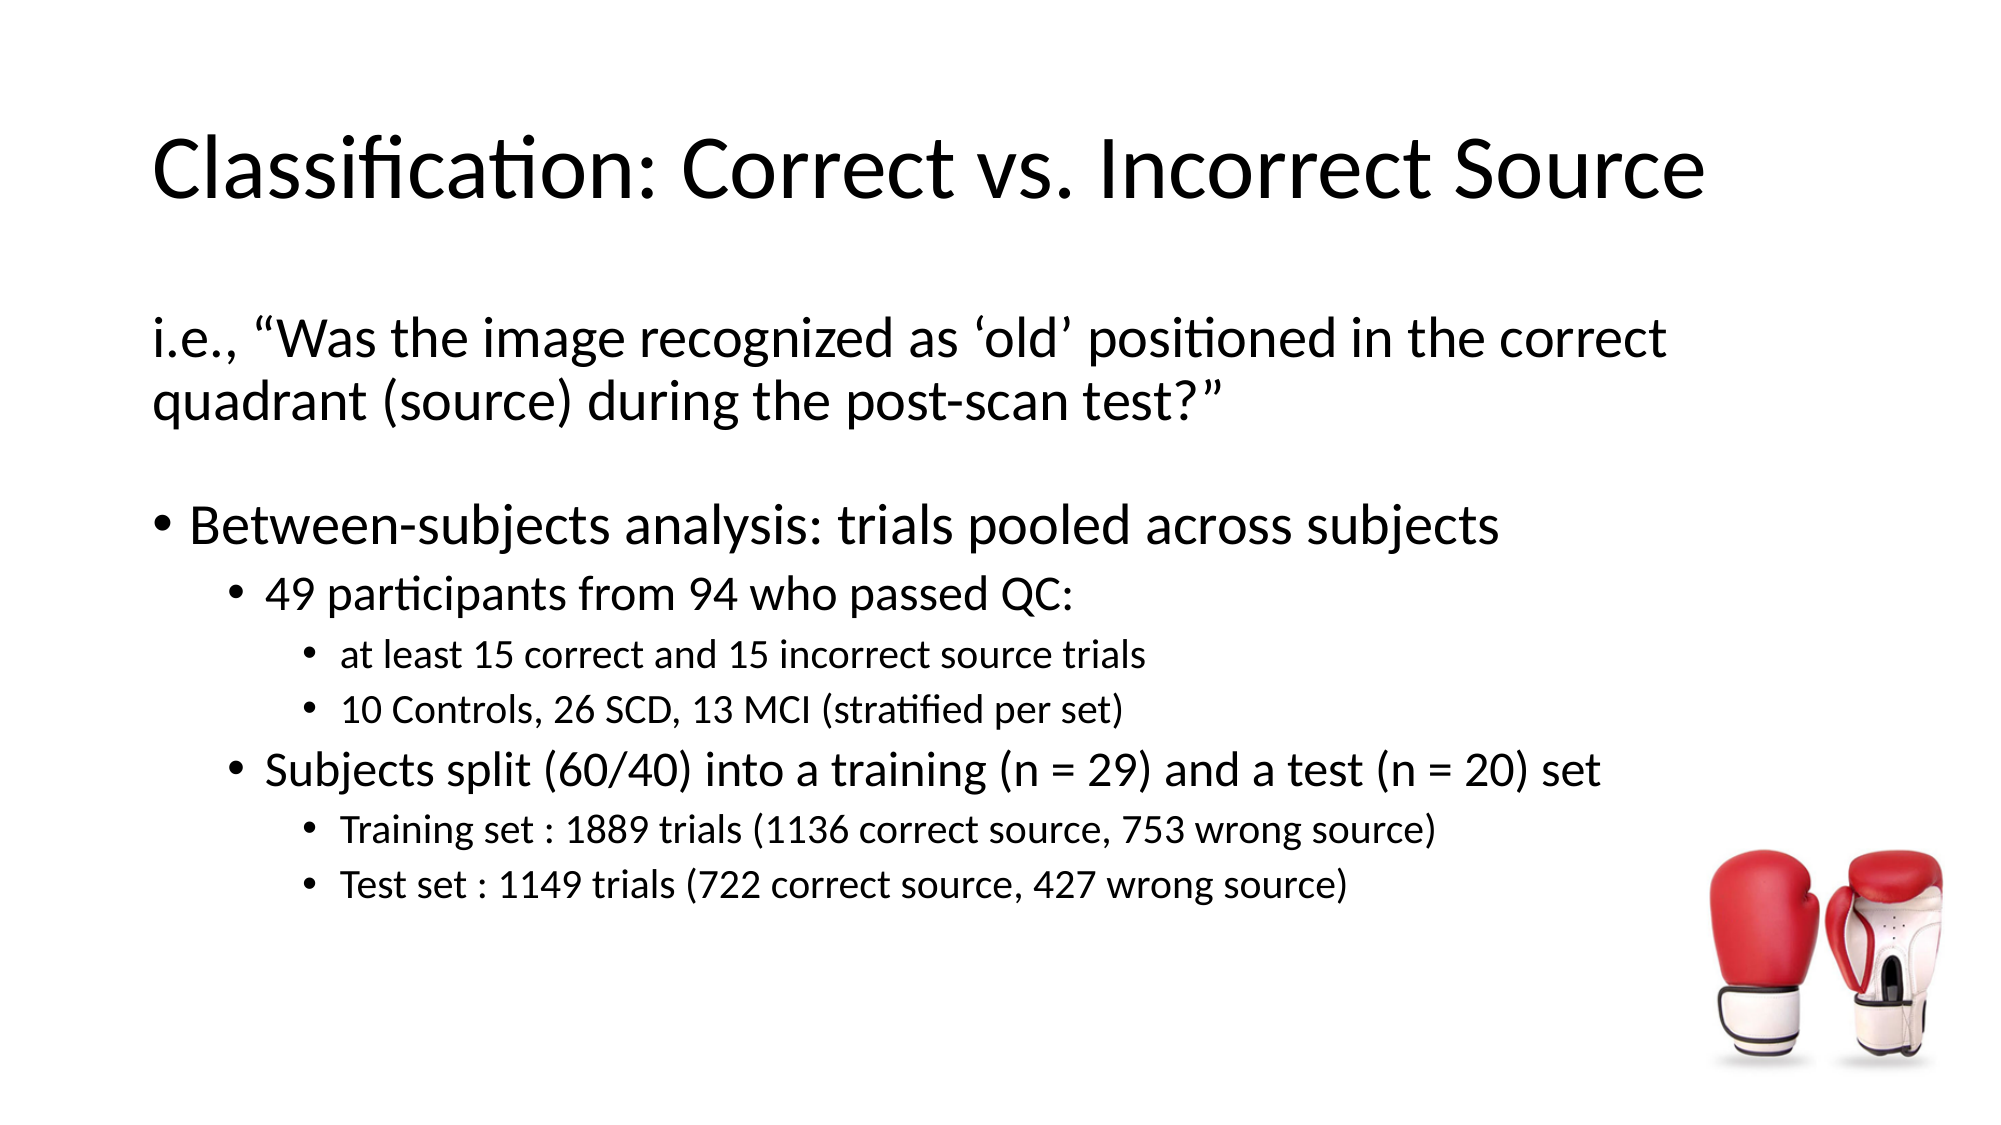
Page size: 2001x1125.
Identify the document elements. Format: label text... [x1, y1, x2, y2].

title Classification: Correct vs. Incorrect Source [137, 59, 1863, 278]
list i.e., “Was the image recognized as ‘old’ positioned in the correct quadrant (source) during the post-scan test?” Between-subjects analysis: trials pooled across subjects 49 participants from 94 who passed QC: at least 15 correct and 15 incorrect source trials 10 Controls, 26 SCD, 13 MCI (stratified per set) Subjects split (60/40) into a training (n = 29) and a test (n = 20) set Training set : 1889 trials (1136 correct source, 753 wrong source) Test set : 1149 trials (722 correct source, 427 wrong source) [137, 299, 1863, 1014]
picture [1692, 828, 1961, 1098]
